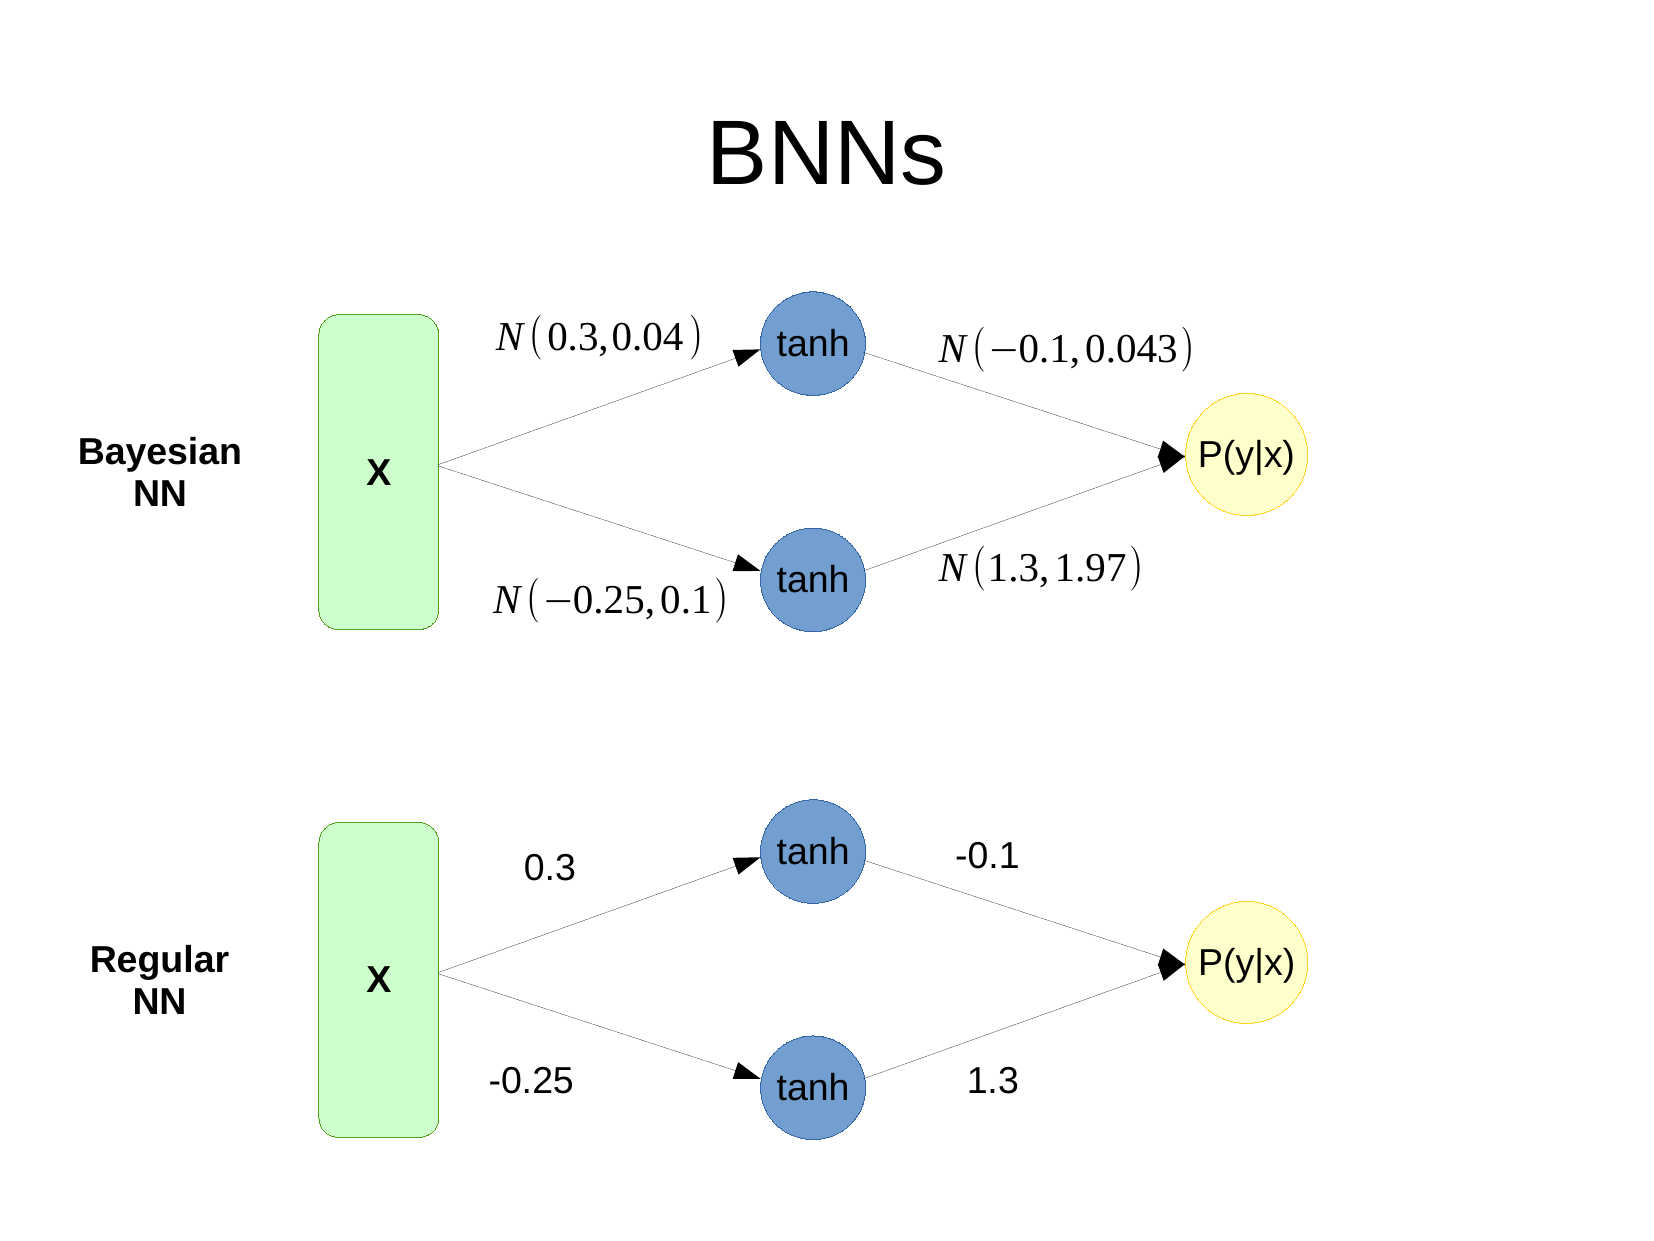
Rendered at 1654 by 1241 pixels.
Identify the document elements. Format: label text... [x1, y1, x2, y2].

title BNNs [82, 49, 1571, 257]
text_box Regular NN [75, 930, 245, 1030]
chart [482, 312, 712, 362]
text_box 0.3 [509, 839, 591, 897]
text_box -0.1 [940, 827, 1035, 885]
text_box Bayesian NN [63, 422, 258, 522]
text_box tanh [760, 799, 866, 904]
chart [925, 542, 1153, 592]
text_box X [318, 314, 439, 630]
text_box 1.3 [952, 1052, 1034, 1109]
text_box tanh [760, 1035, 866, 1140]
text_box tanh [760, 528, 866, 632]
text_box P(y|x) [1185, 901, 1308, 1024]
text_box P(y|x) [1185, 393, 1308, 516]
text_box -0.25 [473, 1052, 589, 1109]
chart [925, 323, 1205, 374]
chart [480, 574, 738, 624]
text_box tanh [760, 291, 866, 396]
text_box X [318, 822, 439, 1138]
